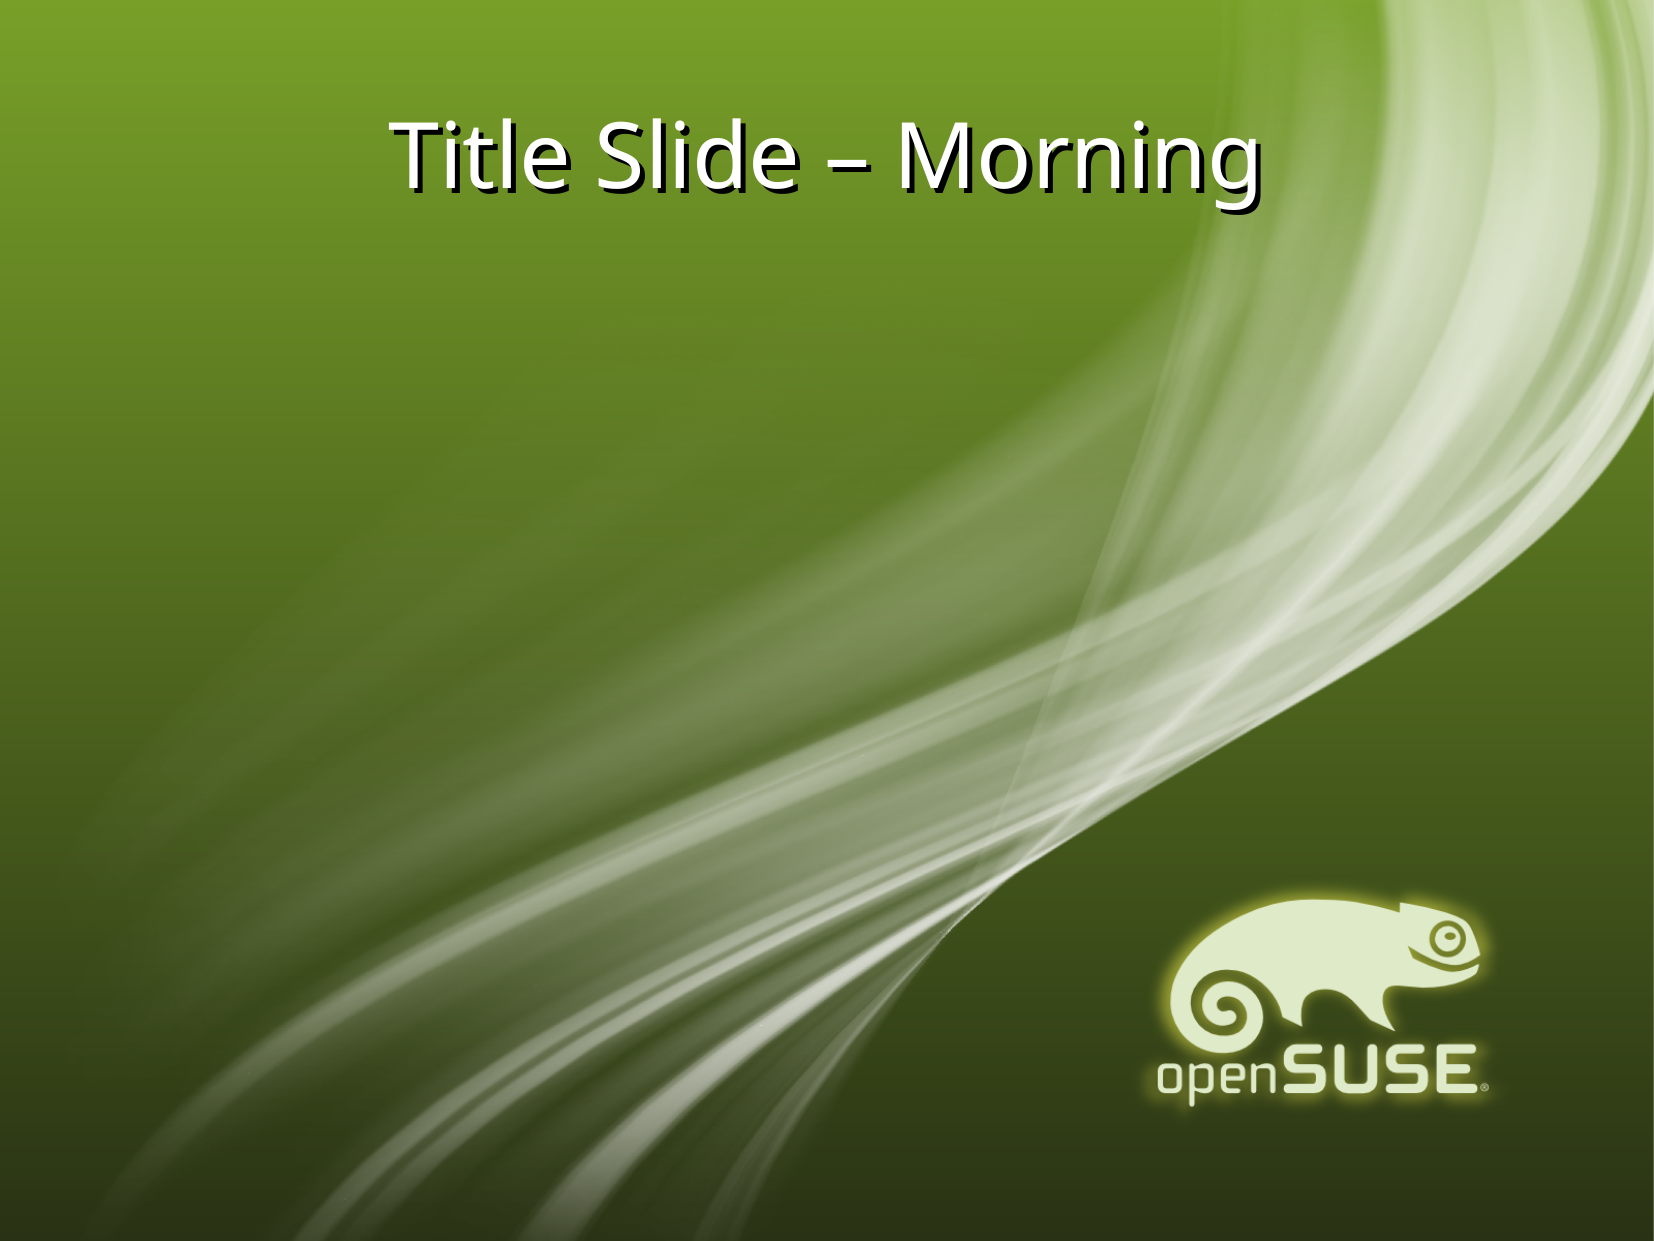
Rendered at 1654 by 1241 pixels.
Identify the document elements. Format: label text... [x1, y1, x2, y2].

title Title Slide – Morning [82, 49, 1571, 257]
picture [0, 0, 1654, 1241]
